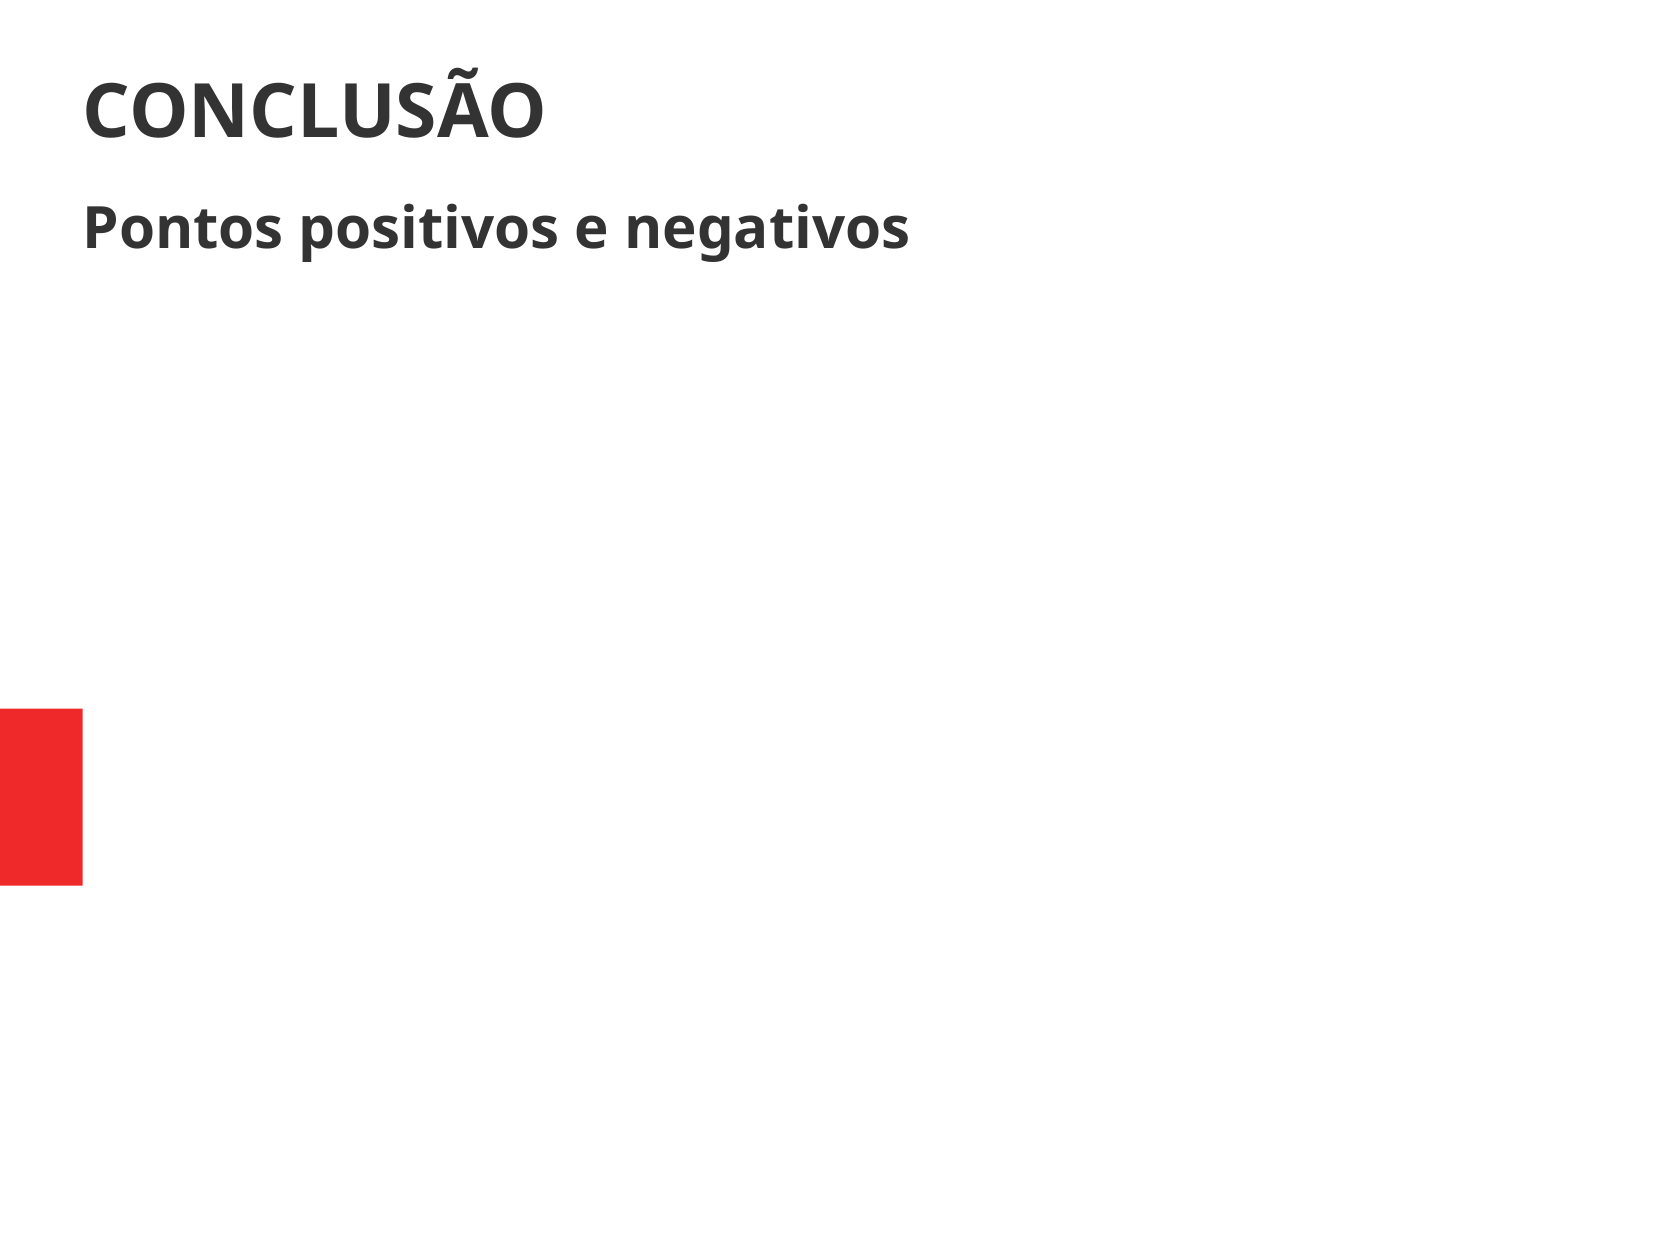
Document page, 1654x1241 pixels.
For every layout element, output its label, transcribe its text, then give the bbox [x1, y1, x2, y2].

text_box CONCLUSÃO [82, 49, 1571, 166]
text_box Pontos positivos e negativos [82, 167, 1571, 284]
